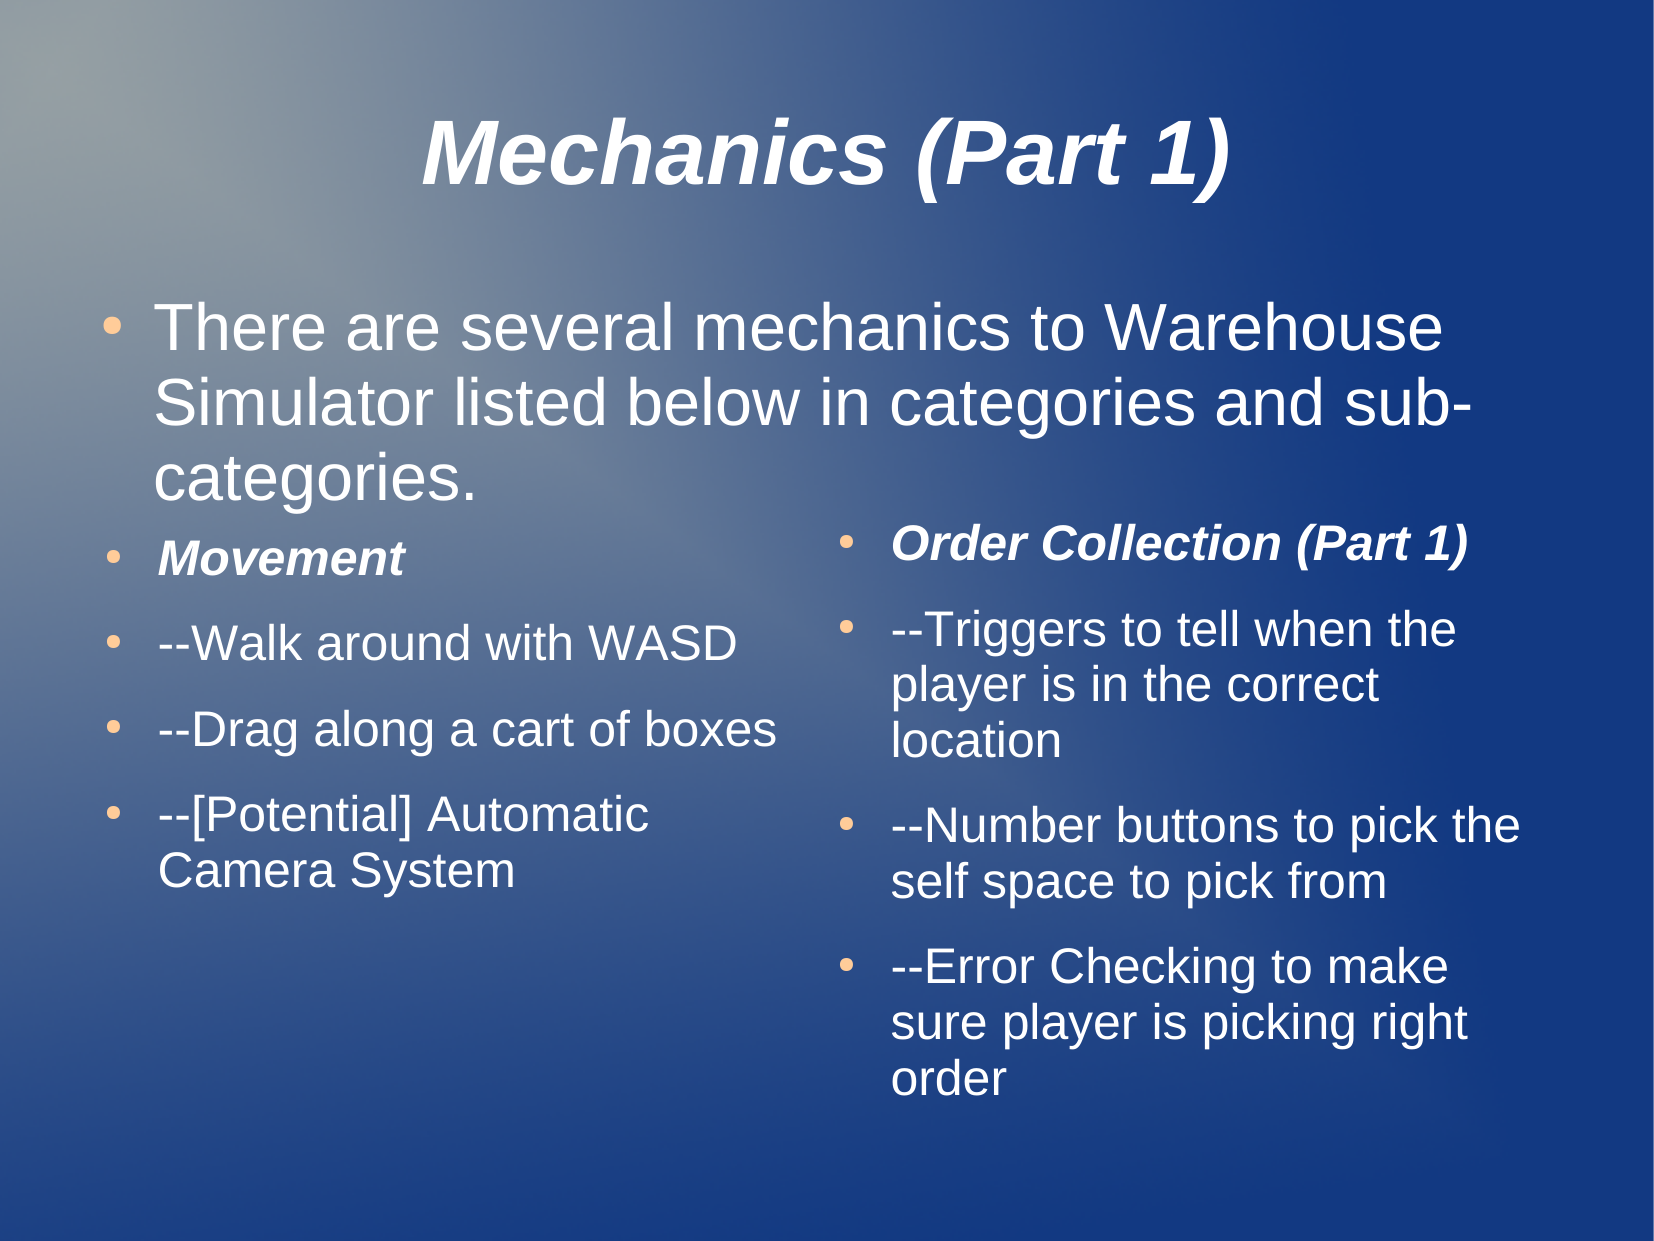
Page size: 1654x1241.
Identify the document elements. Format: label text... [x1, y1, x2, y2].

picture [0, 0, 1654, 1241]
list Movement --Walk around with WASD --Drag along a cart of boxes --[Potential] Automatic Camera System [86, 530, 826, 1201]
list There are several mechanics to Warehouse Simulator listed below in categories and sub-categories. [82, 290, 1571, 526]
list Order Collection (Part 1) --Triggers to tell when the player is in the correct location --Number buttons to pick the self space to pick from --Error Checking to make sure player is picking right order [819, 515, 1558, 1186]
title Mechanics (Part 1) [82, 49, 1571, 257]
